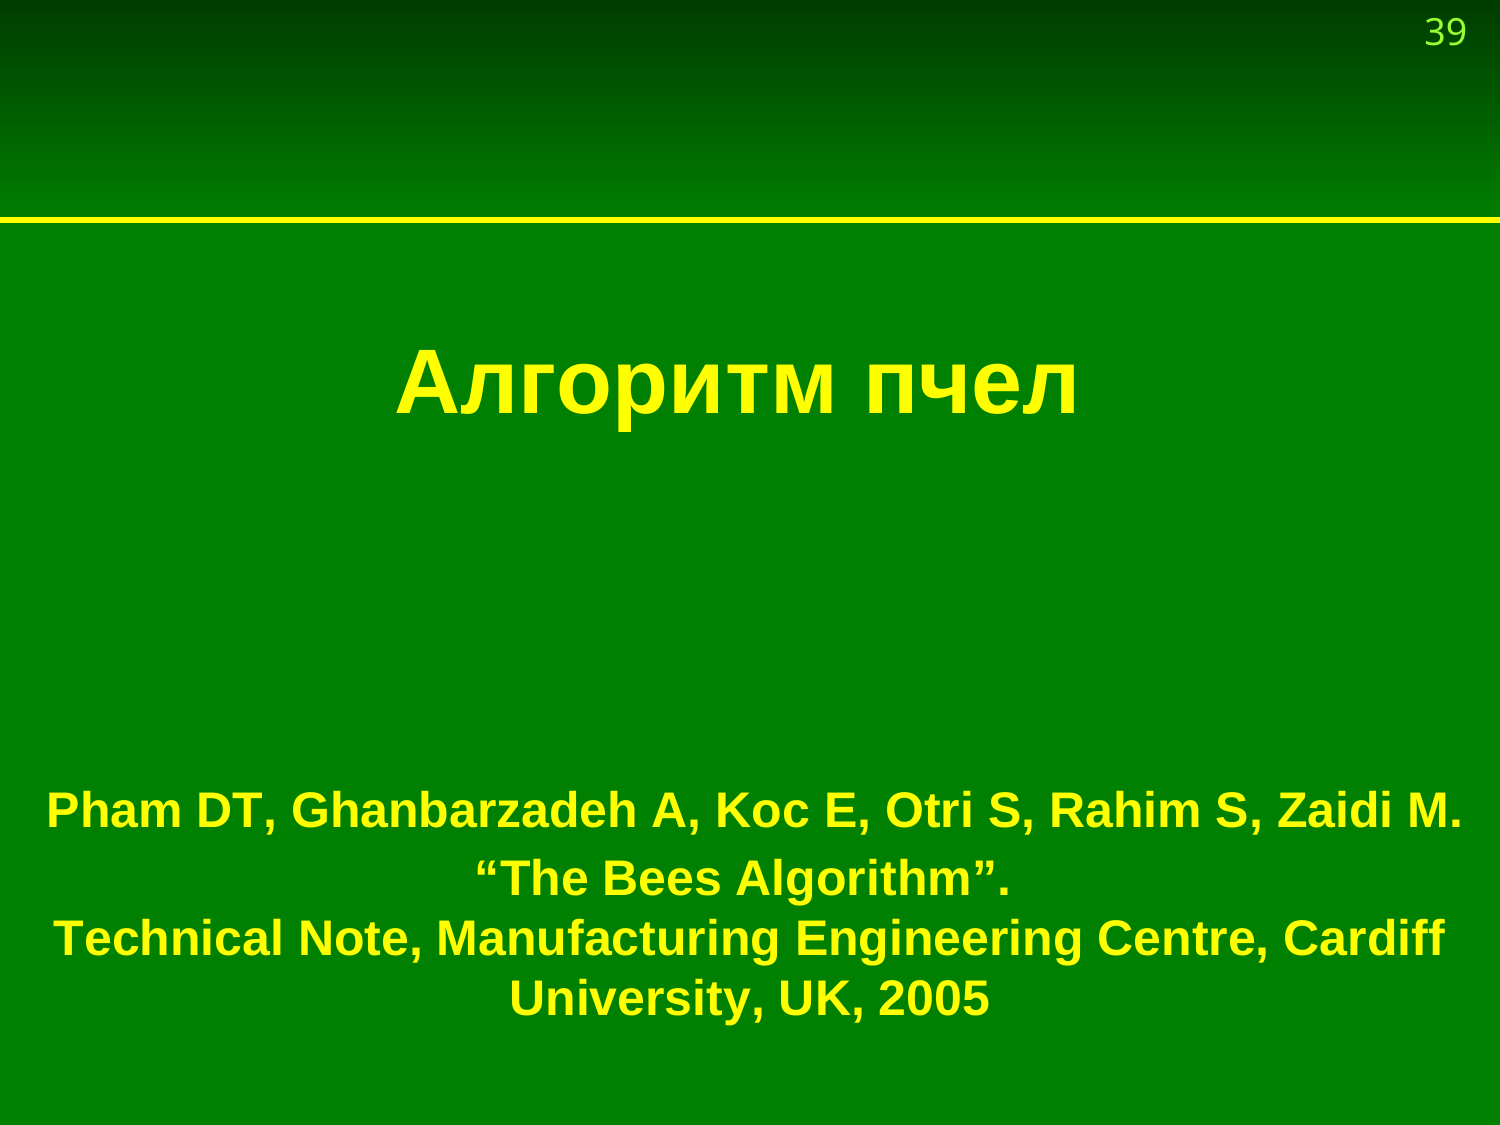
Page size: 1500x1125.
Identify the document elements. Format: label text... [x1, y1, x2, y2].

text_box Алгоритм пчел [29, 314, 1447, 440]
text_box Pham DT, Ghanbarzadeh A, Koc E, Otri S, Rahim S, Zaidi M. “The Bees Algorithm”. Technical Note, Manufacturing Engineering Centre, Cardiff University, UK, 2005 [0, 680, 1500, 1081]
